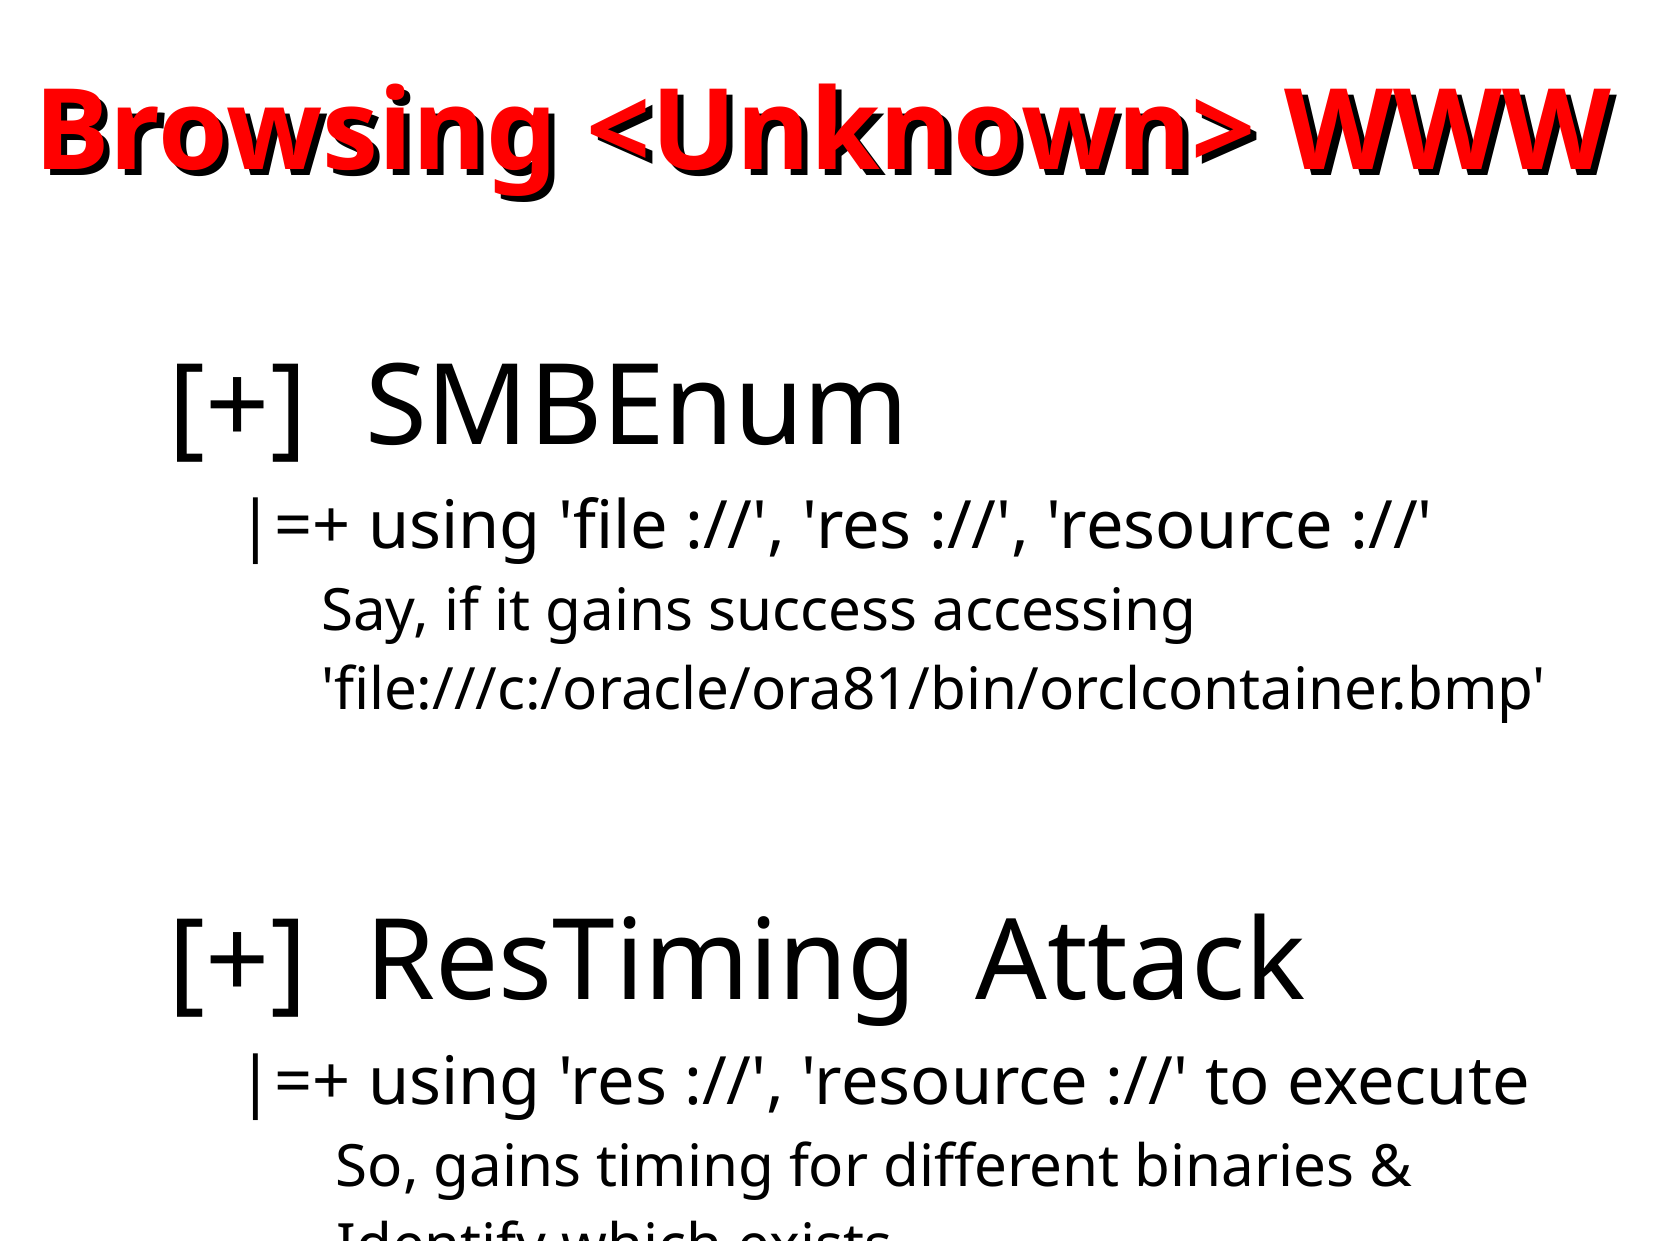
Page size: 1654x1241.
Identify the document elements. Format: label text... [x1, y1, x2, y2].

text_box [+] SMBEnum |=+ using 'file ://', 'res ://', 'resource ://' Say, if it gains success accessing 'file:///c:/oracle/ora81/bin/orclcontainer.bmp' [+] ResTiming Attack |=+ using 'res ://', 'resource ://' to execute So, gains timing for different binaries & Identify which exists [154, 316, 1637, 1127]
text_box Browsing <Unknown> WWW [19, 41, 1636, 206]
